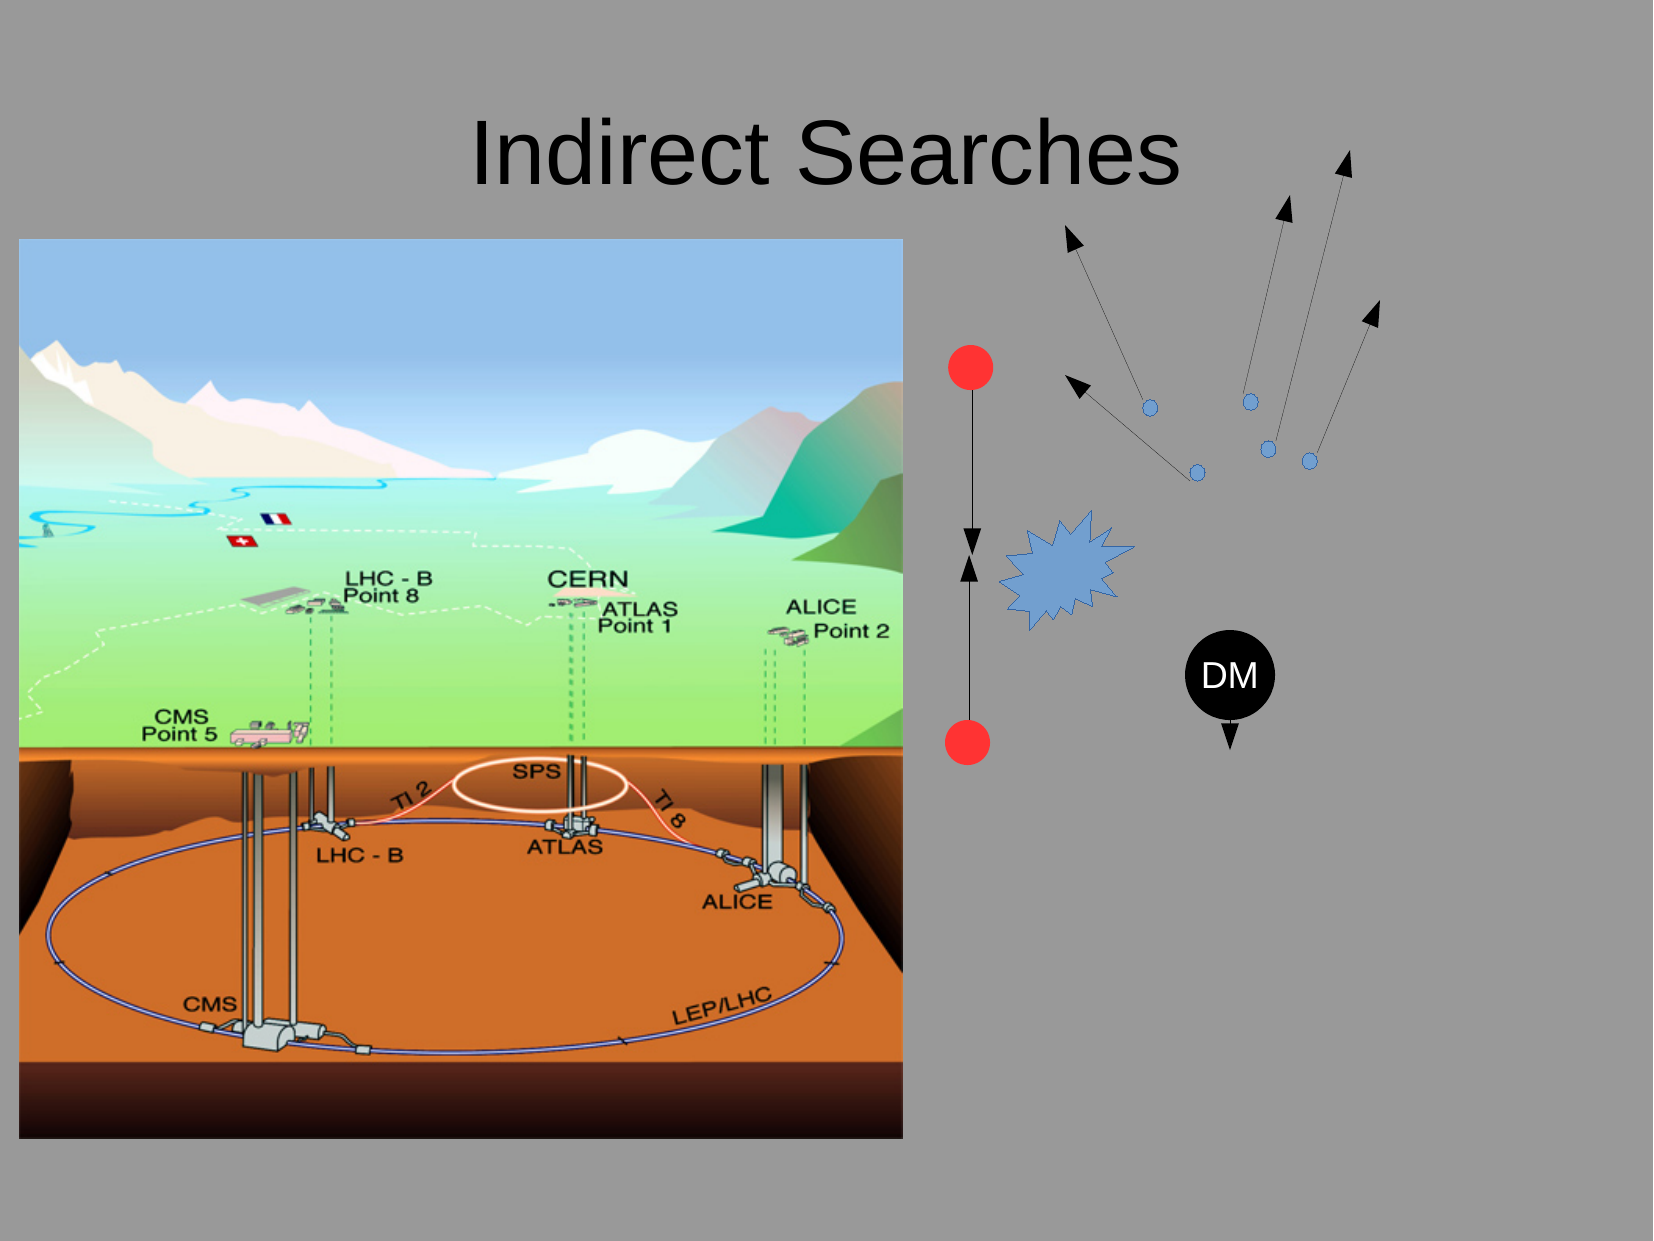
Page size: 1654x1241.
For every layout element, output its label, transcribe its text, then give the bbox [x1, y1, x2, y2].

text_box DM [1185, 630, 1276, 721]
title Indirect Searches [82, 49, 1571, 257]
text_box [1243, 393, 1259, 411]
text_box [999, 510, 1135, 631]
text_box [948, 345, 994, 391]
text_box [1189, 464, 1206, 482]
text_box [1260, 440, 1276, 458]
text_box [1302, 452, 1318, 470]
text_box [945, 720, 991, 766]
picture [19, 239, 903, 1139]
text_box [1142, 399, 1158, 417]
